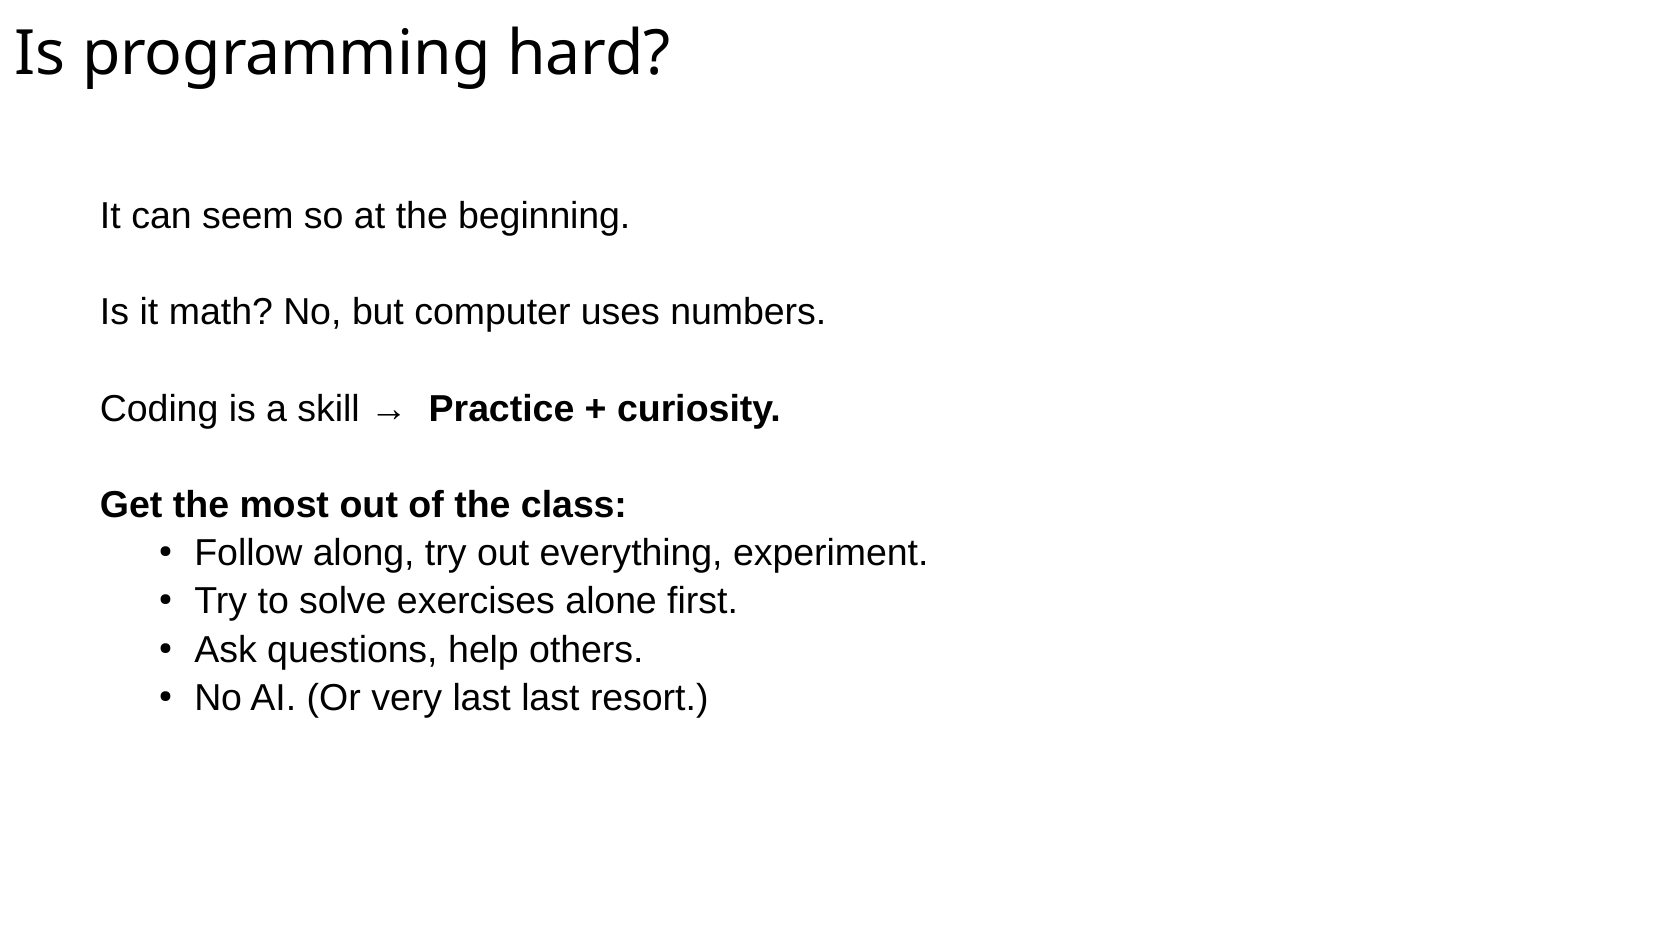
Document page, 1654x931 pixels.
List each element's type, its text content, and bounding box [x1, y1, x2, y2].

text_box Is programming hard? [0, 0, 1654, 89]
text_box It can seem so at the beginning. Is it math? No, but computer uses numbers. Coding is a skill → Practice + curiosity. Get the most out of the class: Follow along, try out everything, experiment. Try to solve exercises alone first. Ask questions, help others. No AI. (Or very last last resort.) [85, 138, 1501, 829]
